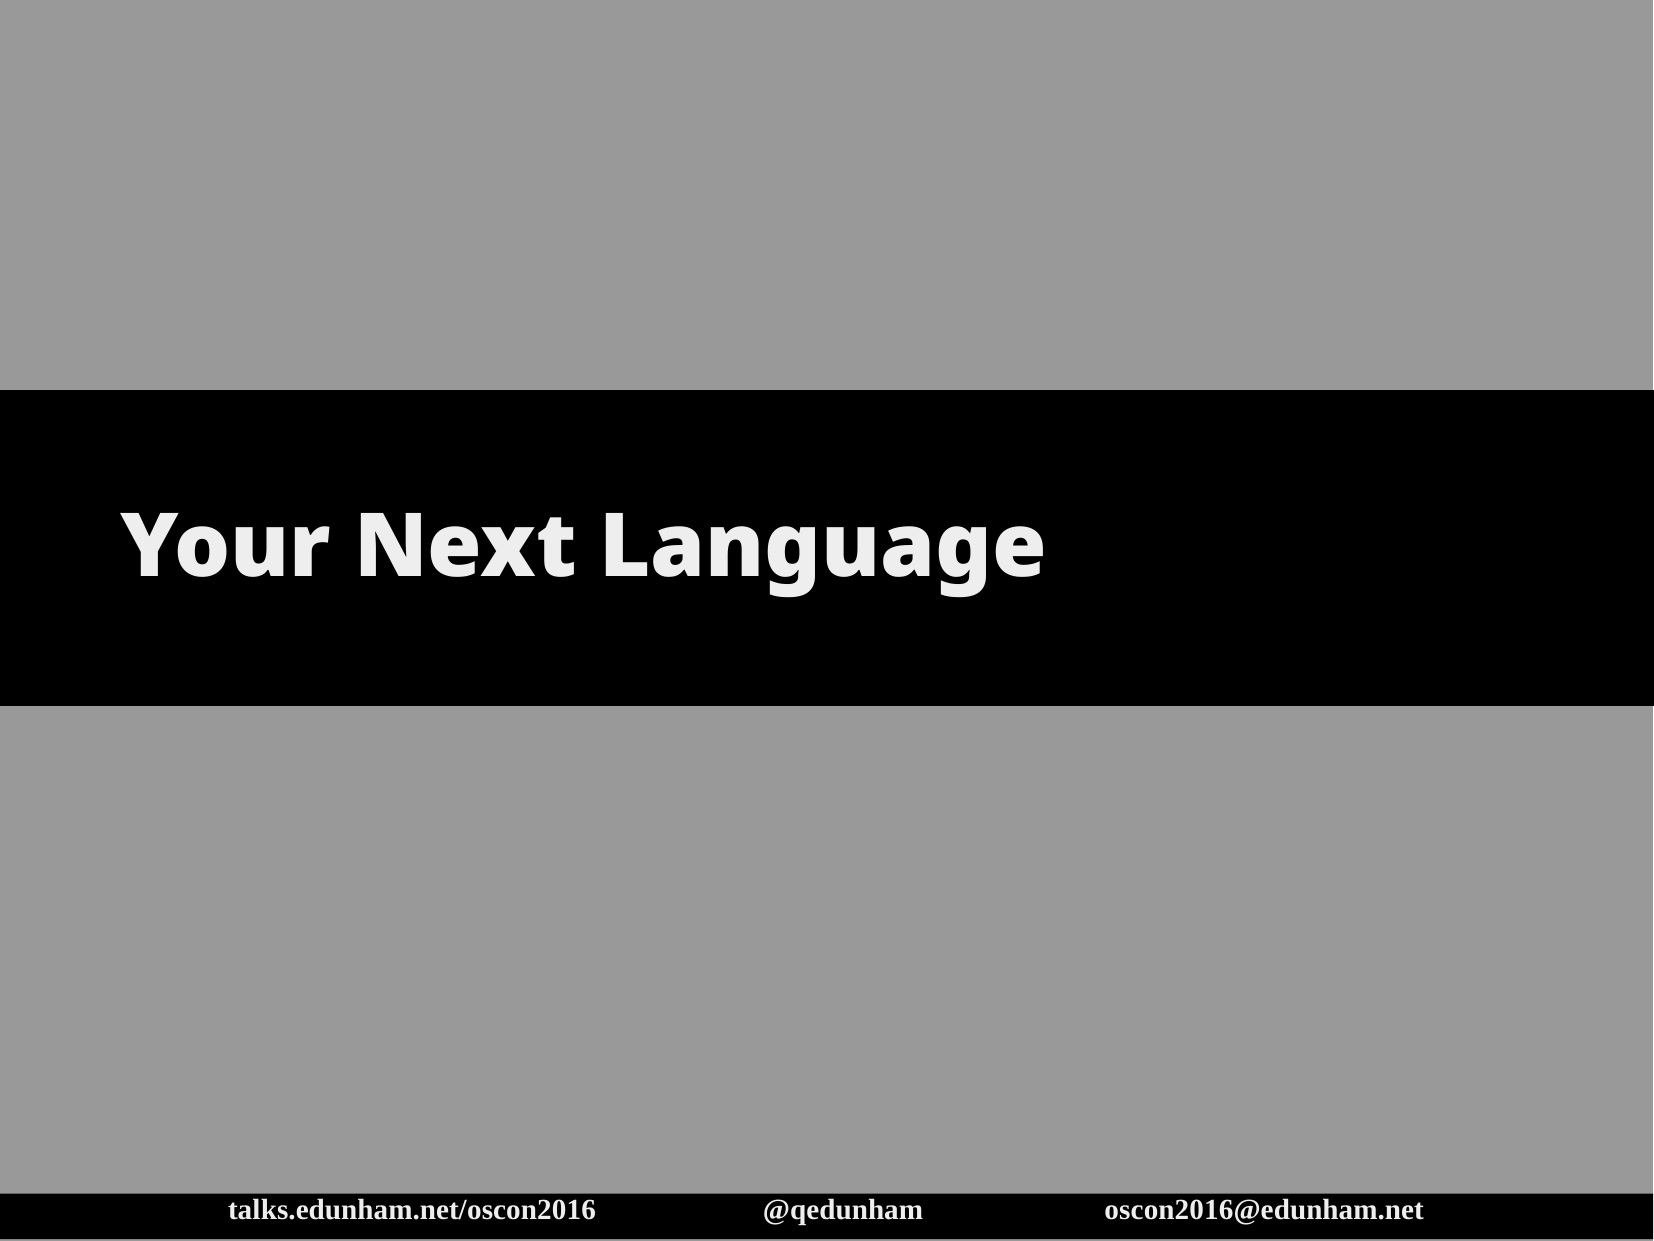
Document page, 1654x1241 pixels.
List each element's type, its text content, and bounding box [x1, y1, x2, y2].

title Your Next Language [119, 423, 1525, 661]
